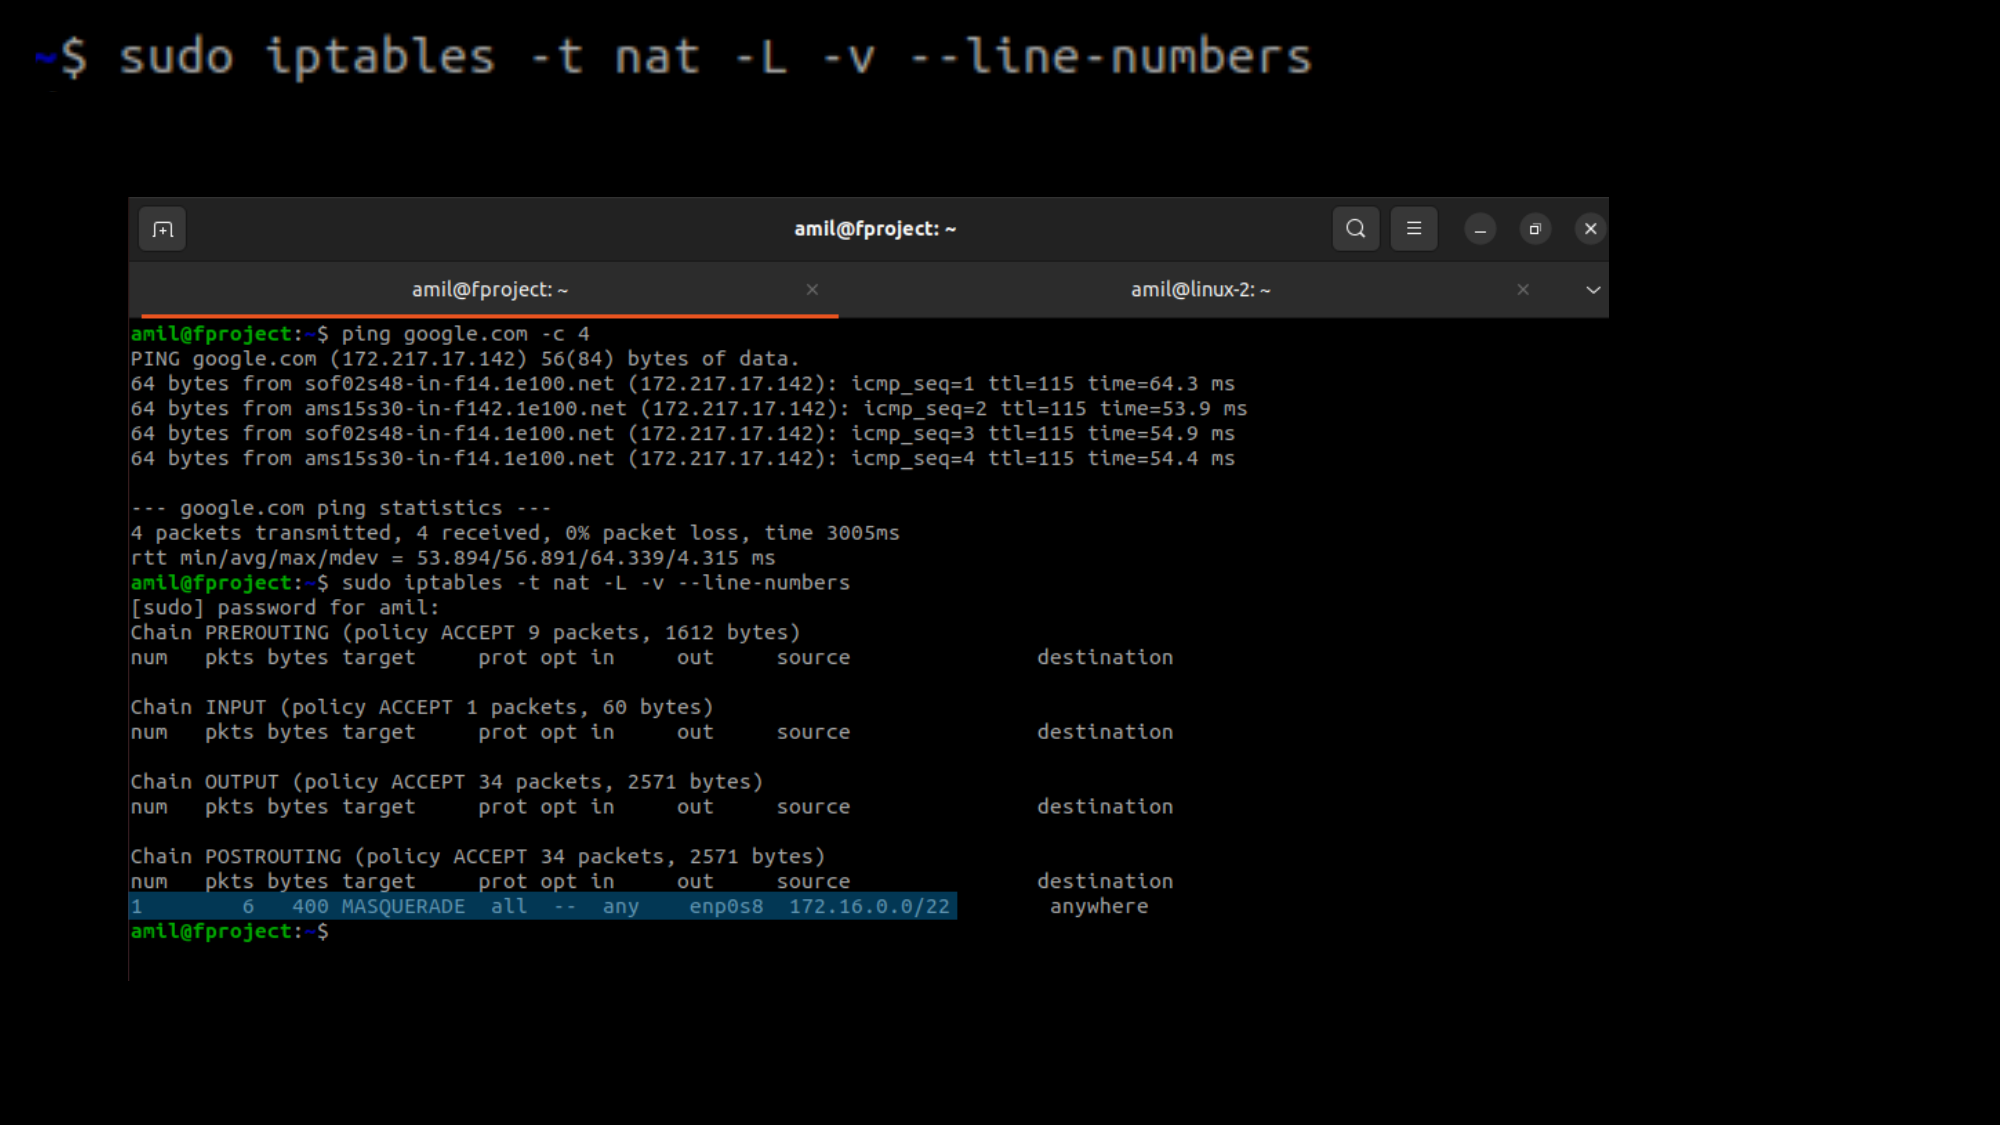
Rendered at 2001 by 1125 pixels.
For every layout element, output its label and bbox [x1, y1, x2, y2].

text_box [128, 891, 958, 920]
picture [35, 28, 1374, 92]
picture [128, 197, 1609, 981]
